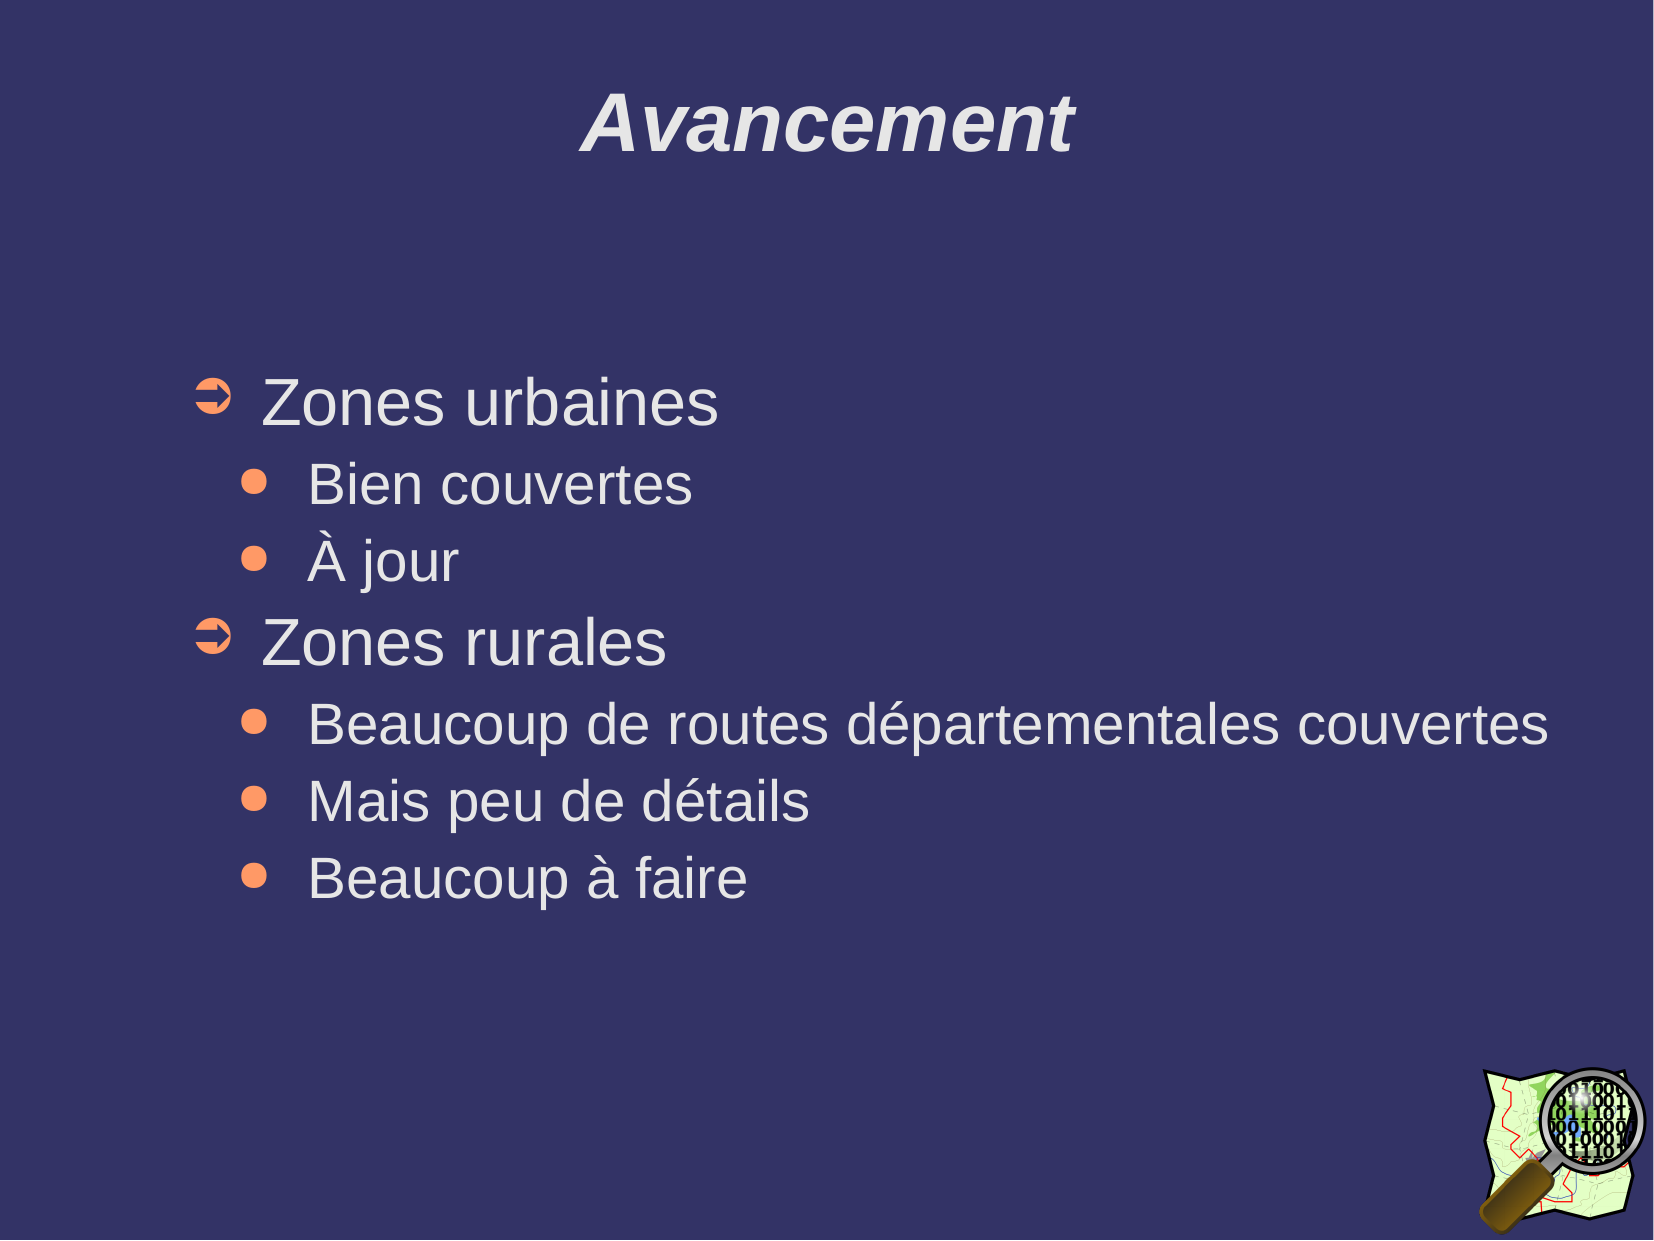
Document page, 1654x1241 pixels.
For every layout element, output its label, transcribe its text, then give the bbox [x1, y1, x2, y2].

title Avancement [121, 19, 1534, 227]
picture [1476, 1062, 1650, 1236]
list Zones urbaines Bien couvertes À jour Zones rurales Beaucoup de routes départementales couvertes Mais peu de détails Beaucoup à faire [178, 364, 1570, 1147]
